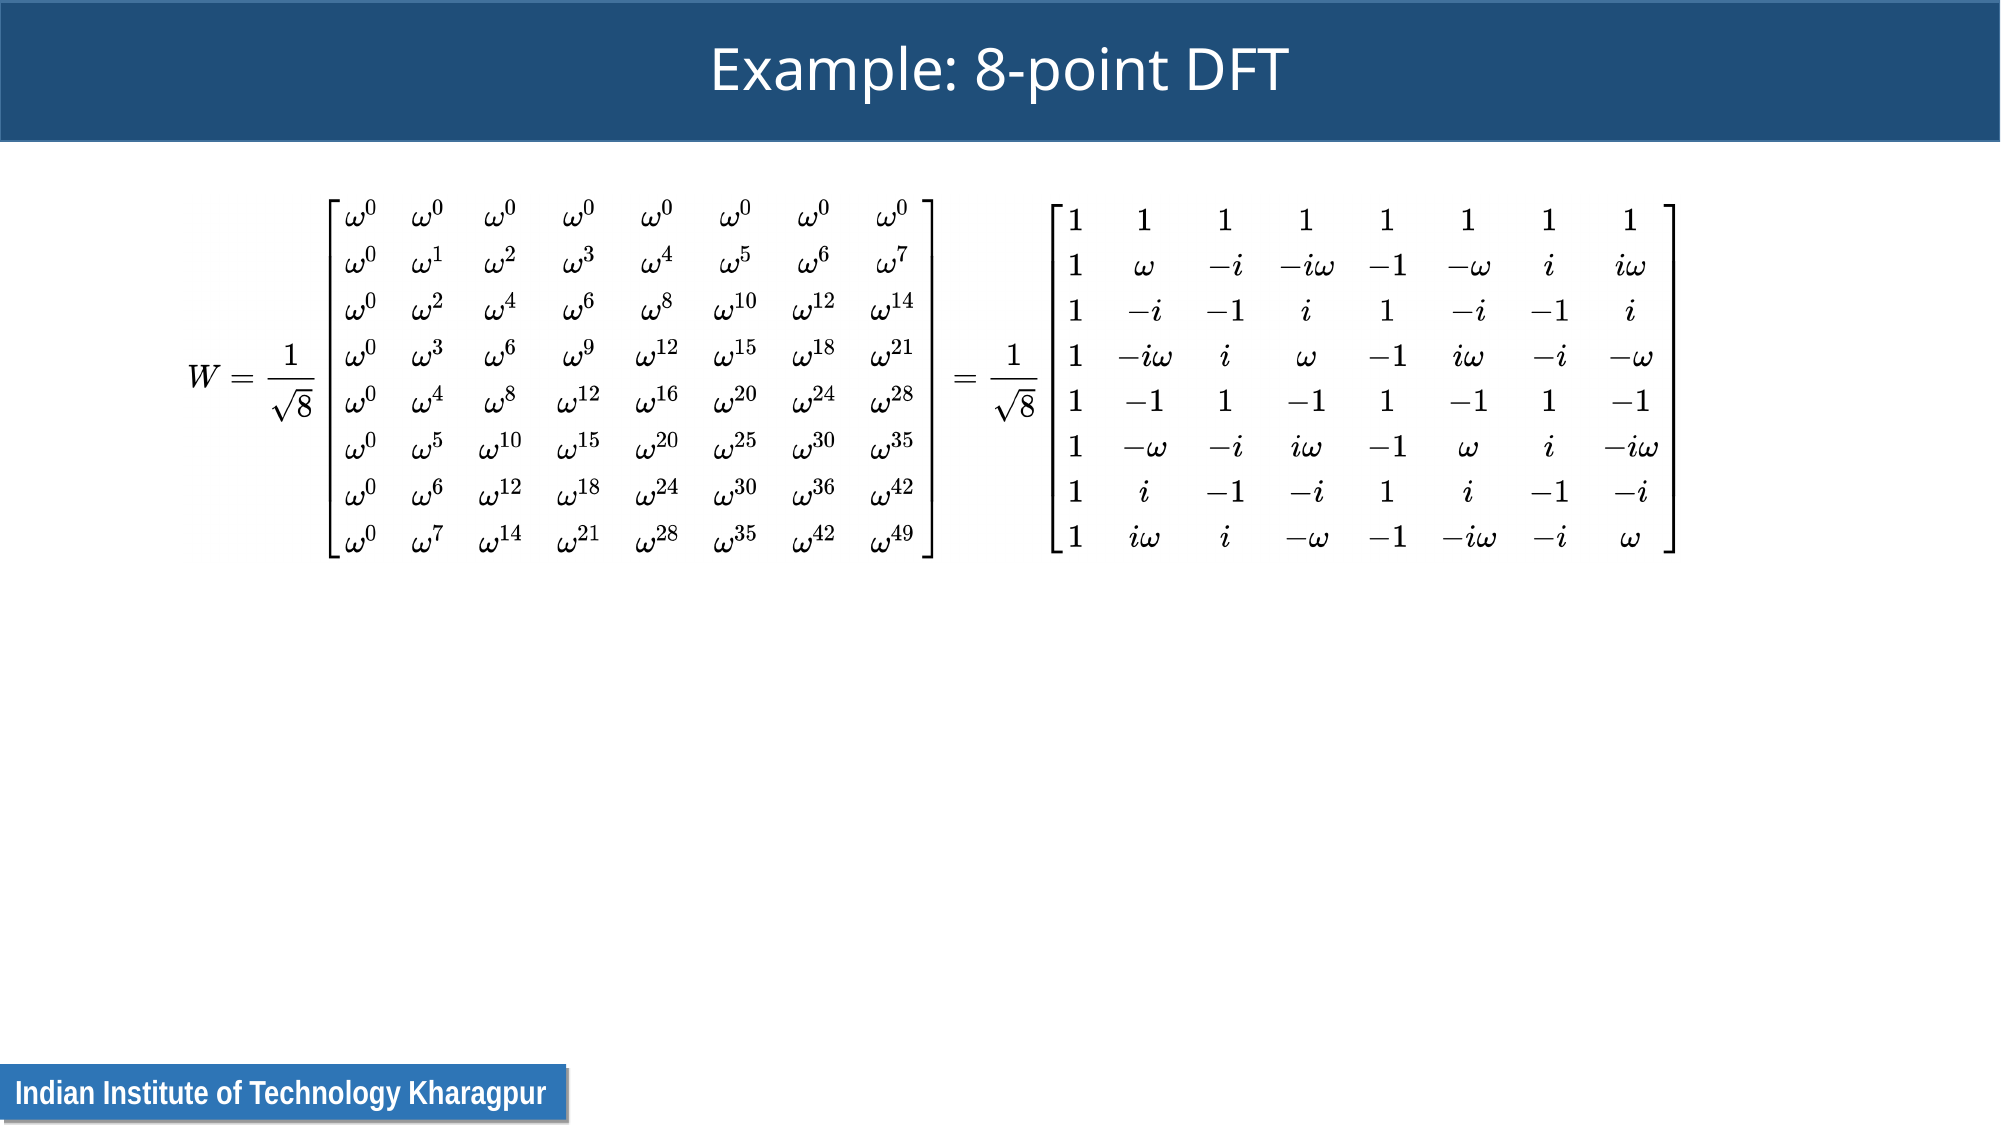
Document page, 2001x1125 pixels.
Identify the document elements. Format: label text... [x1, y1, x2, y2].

picture [183, 194, 1681, 563]
title Example: 8-point DFT [0, 1, 2000, 141]
